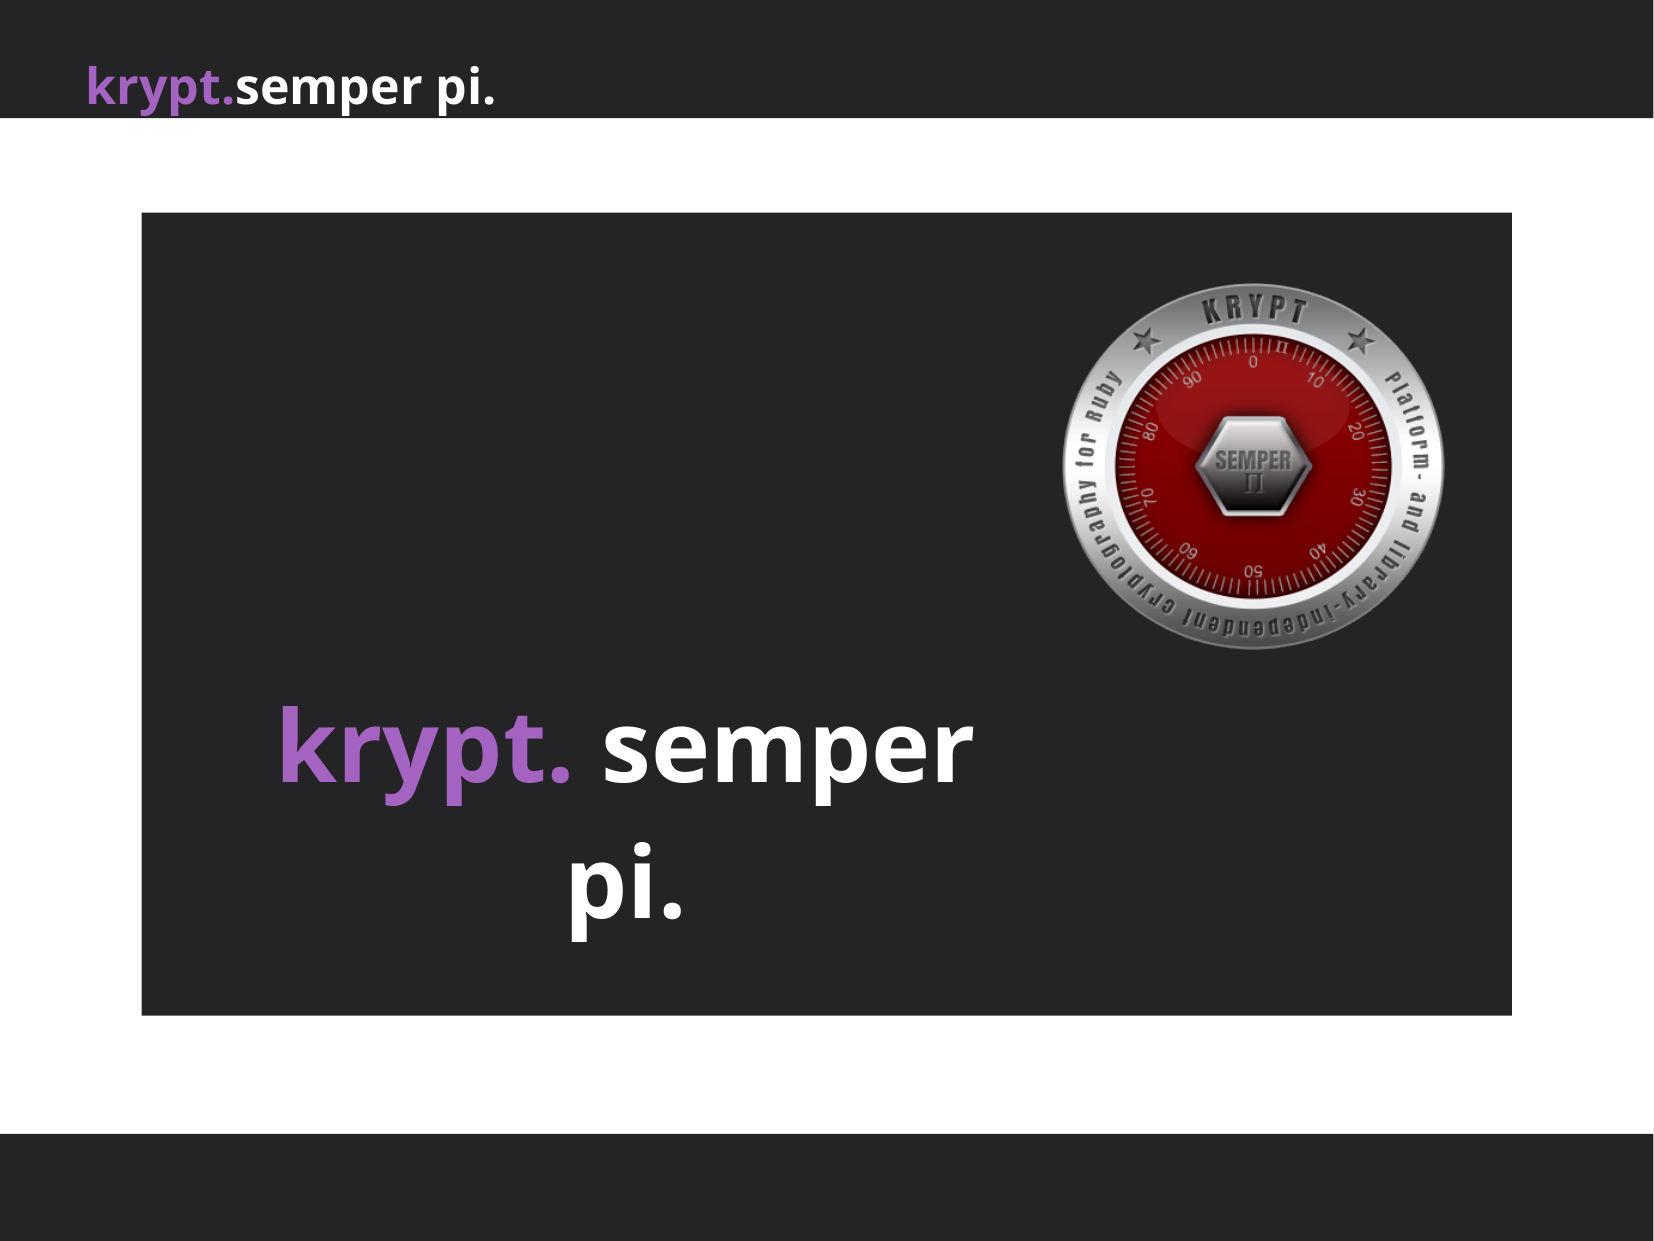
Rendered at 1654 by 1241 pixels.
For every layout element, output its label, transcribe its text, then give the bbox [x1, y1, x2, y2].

text_box krypt. semper pi. [212, 668, 1040, 804]
text_box [141, 212, 1512, 1016]
text_box krypt.semper pi. [70, 43, 544, 119]
picture [1062, 283, 1445, 650]
text_box [0, 0, 1654, 119]
text_box [0, 1133, 1654, 1241]
